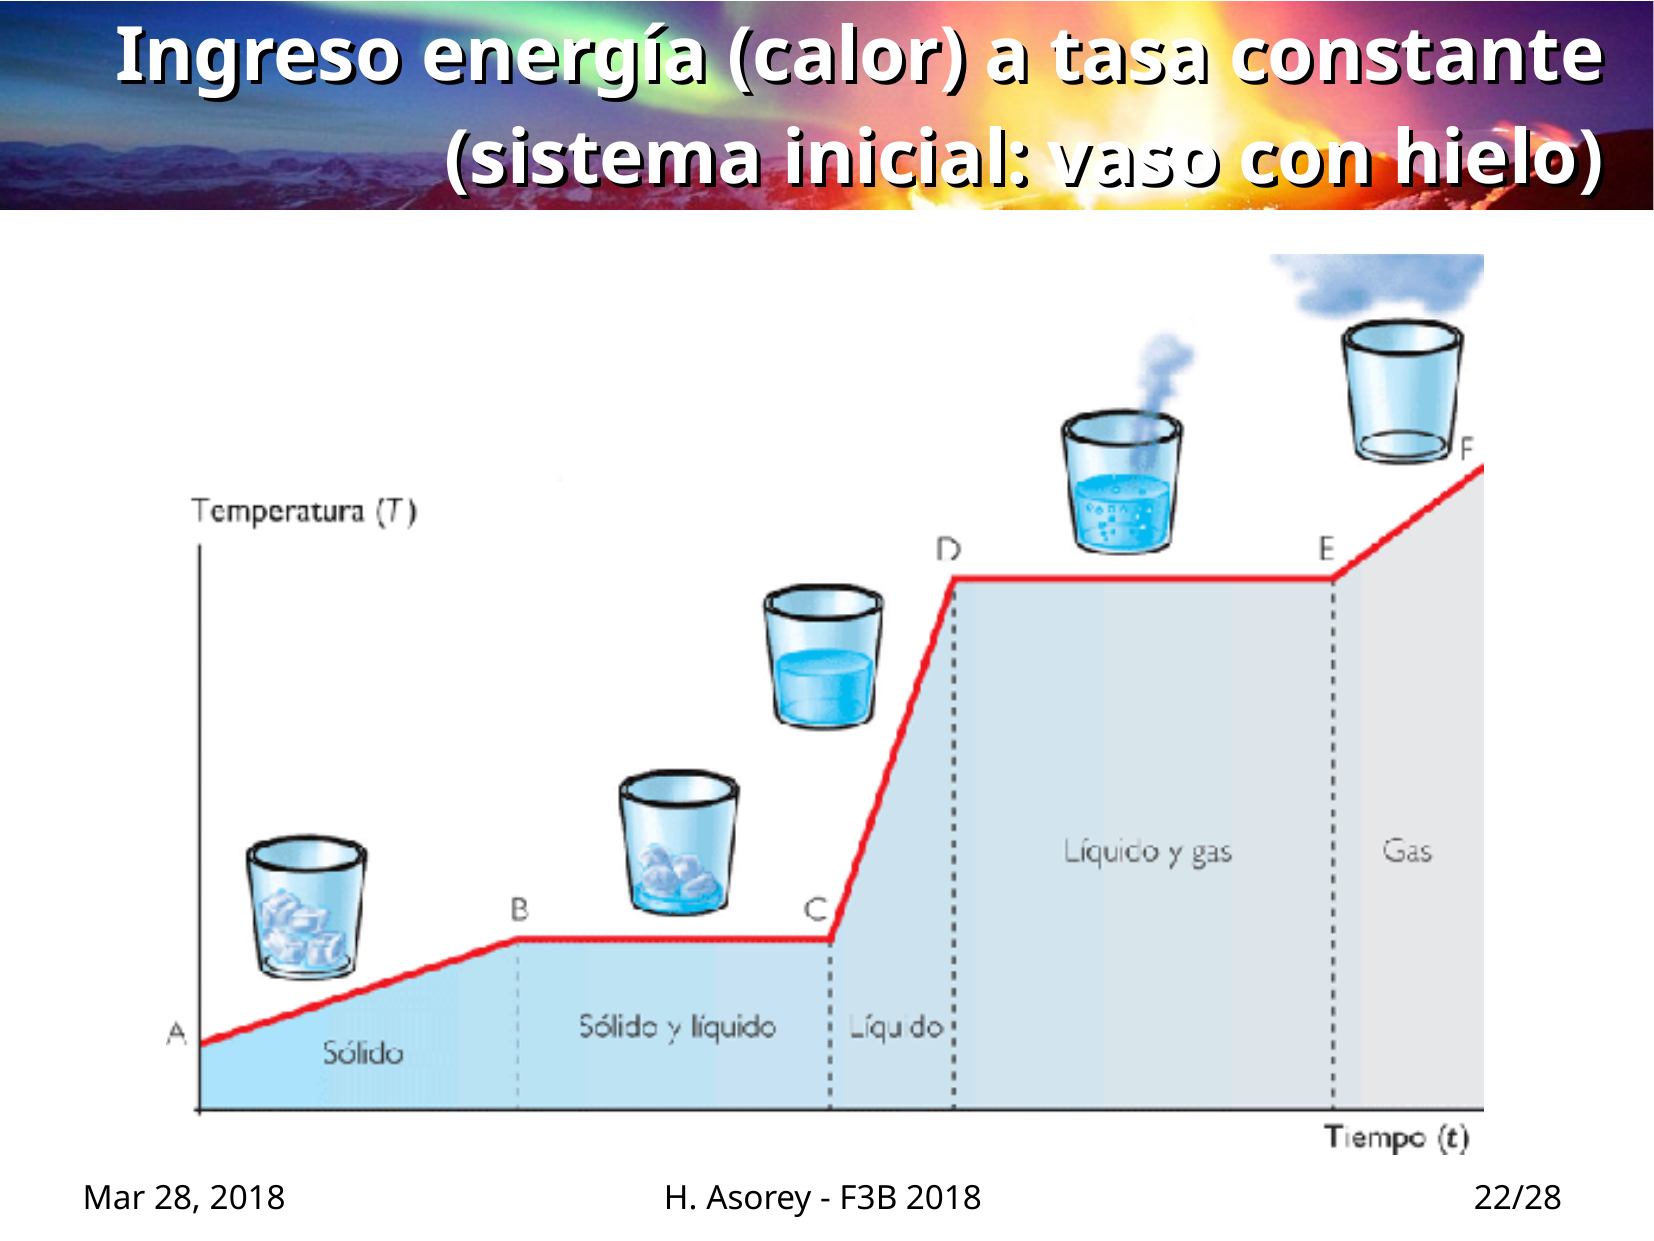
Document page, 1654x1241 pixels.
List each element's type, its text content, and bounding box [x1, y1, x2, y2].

picture [166, 254, 1484, 1156]
title Ingreso energía (calor) a tasa constante (sistema inicial: vaso con hielo) [45, 11, 1606, 195]
picture [0, 1, 1654, 210]
